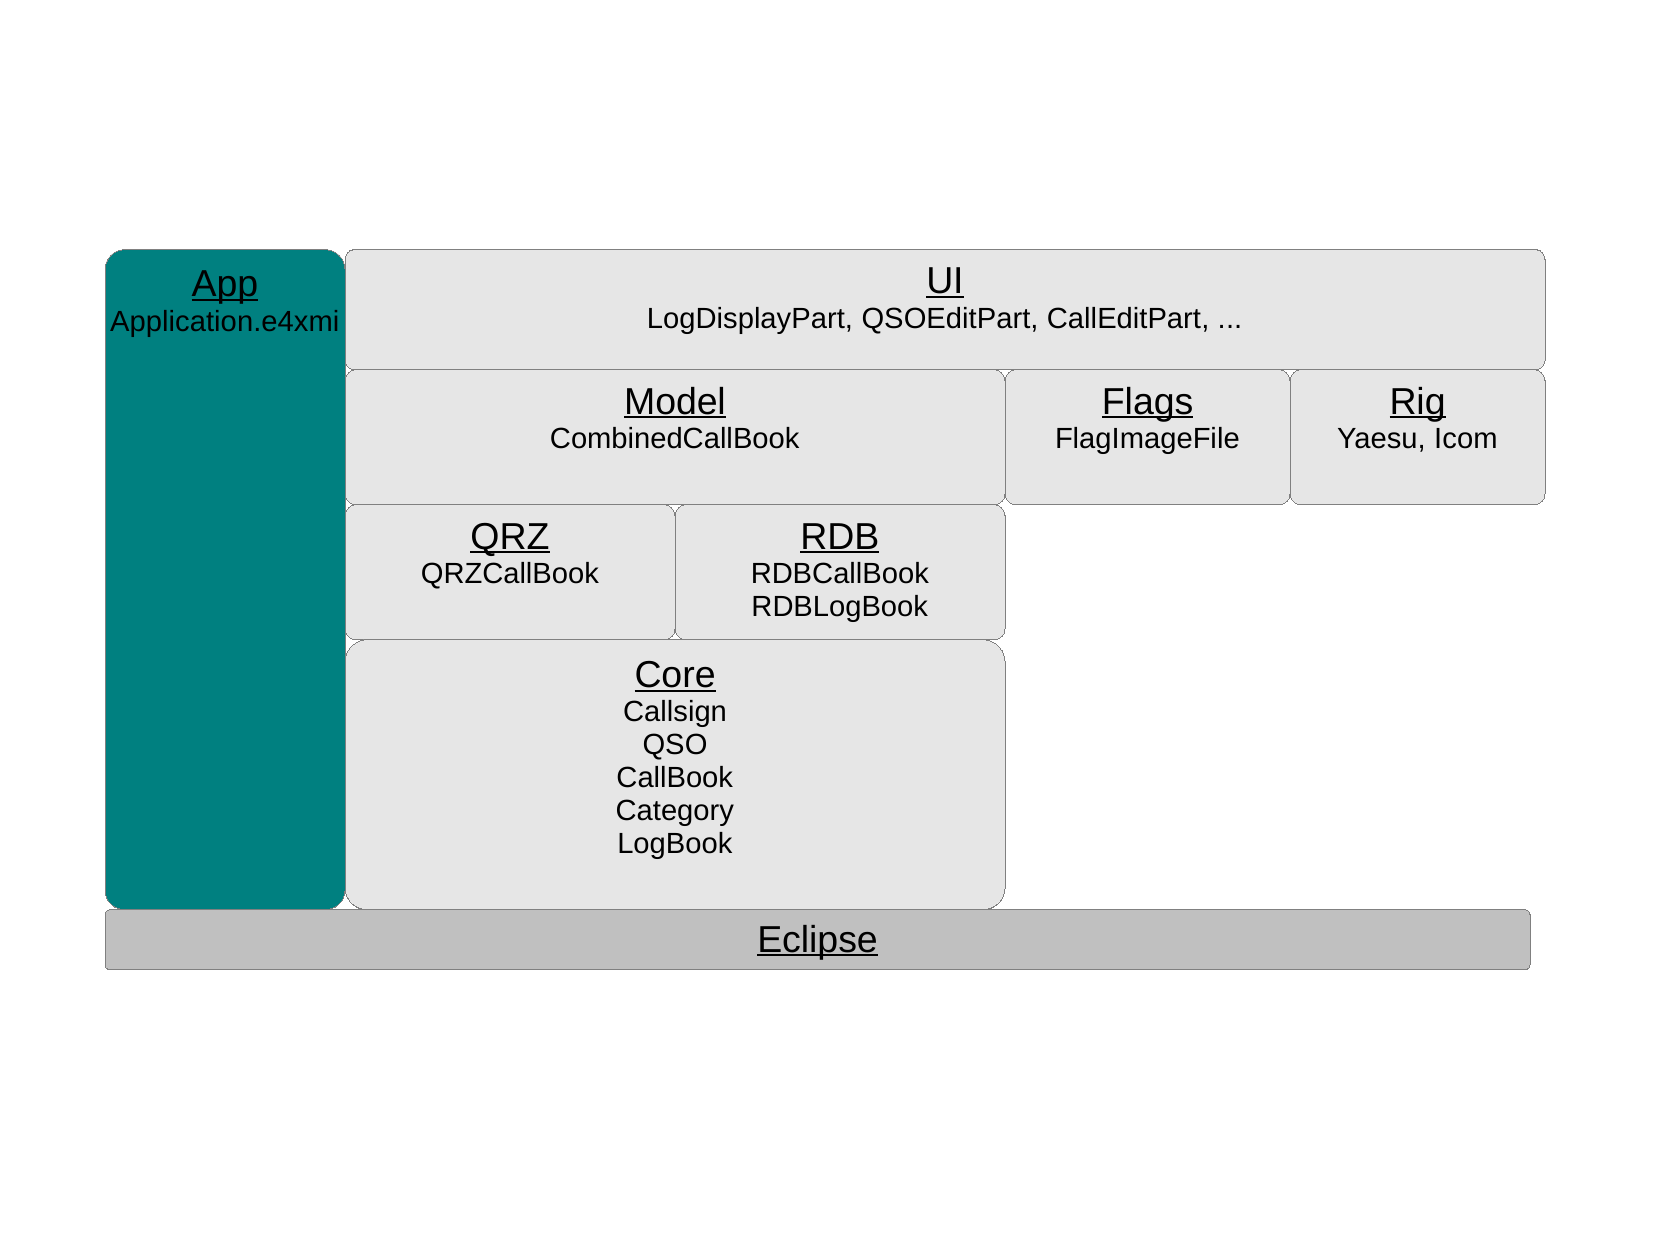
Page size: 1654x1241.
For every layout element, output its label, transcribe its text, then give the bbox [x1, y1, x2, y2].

text_box Model CombinedCallBook [345, 369, 1006, 505]
text_box Flags FlagImageFile [1005, 370, 1290, 505]
text_box RDB RDBCallBook RDBLogBook [675, 505, 1006, 640]
text_box QRZ QRZCallBook [346, 505, 675, 640]
text_box Eclipse [105, 909, 1531, 970]
text_box UI LogDisplayPart, QSOEditPart, CallEditPart, ... [345, 249, 1546, 370]
text_box App Application.e4xmi [105, 249, 346, 909]
text_box Core Callsign QSO CallBook Category LogBook [345, 639, 1006, 909]
text_box Rig Yaesu, Icom [1290, 370, 1546, 505]
